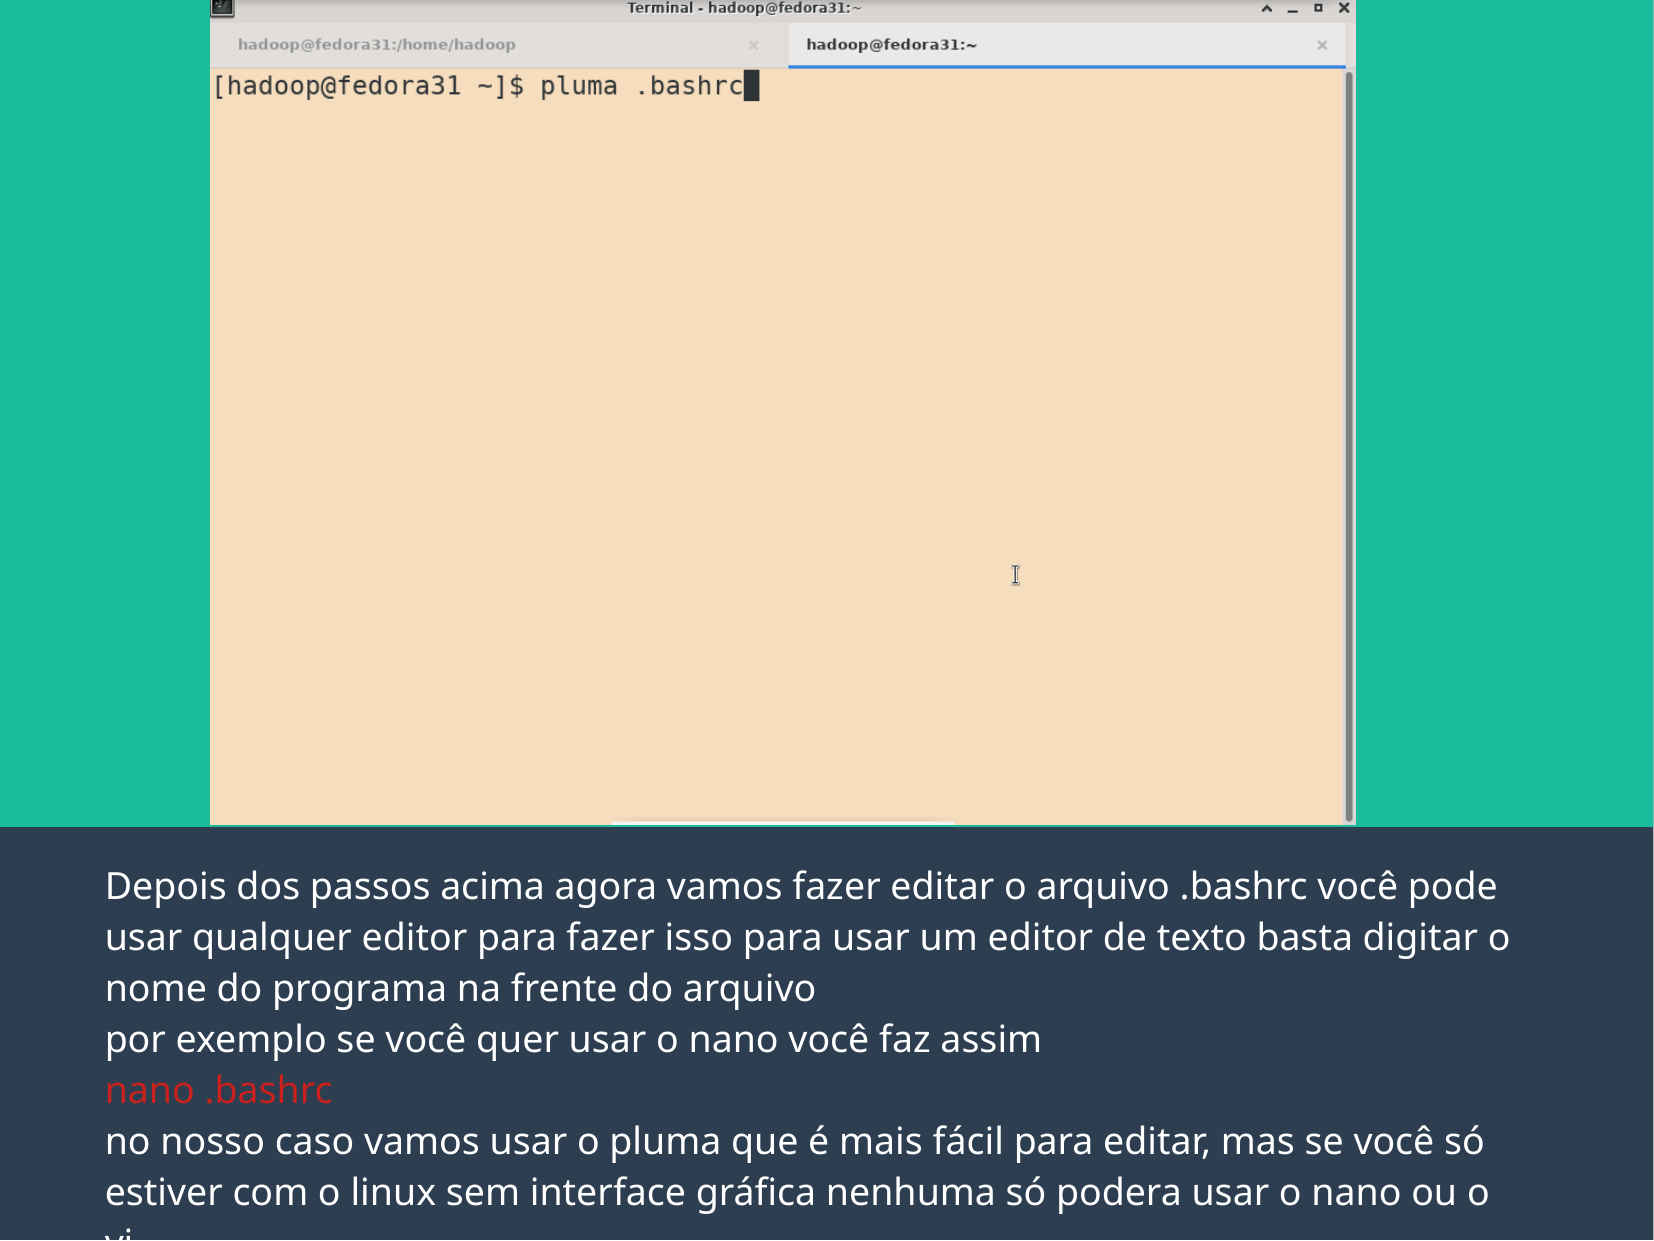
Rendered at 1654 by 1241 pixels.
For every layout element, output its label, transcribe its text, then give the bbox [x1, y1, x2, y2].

text_box Depois dos passos acima agora vamos fazer editar o arquivo .bashrc você pode usar qualquer editor para fazer isso para usar um editor de texto basta digitar o nome do programa na frente do arquivo por exemplo se você quer usar o nano você faz assim nano .bashrc no nosso caso vamos usar o pluma que é mais fácil para editar, mas se você só estiver com o linux sem interface gráfica nenhuma só podera usar o nano ou o vi [90, 851, 1531, 1216]
picture [210, 0, 1356, 826]
